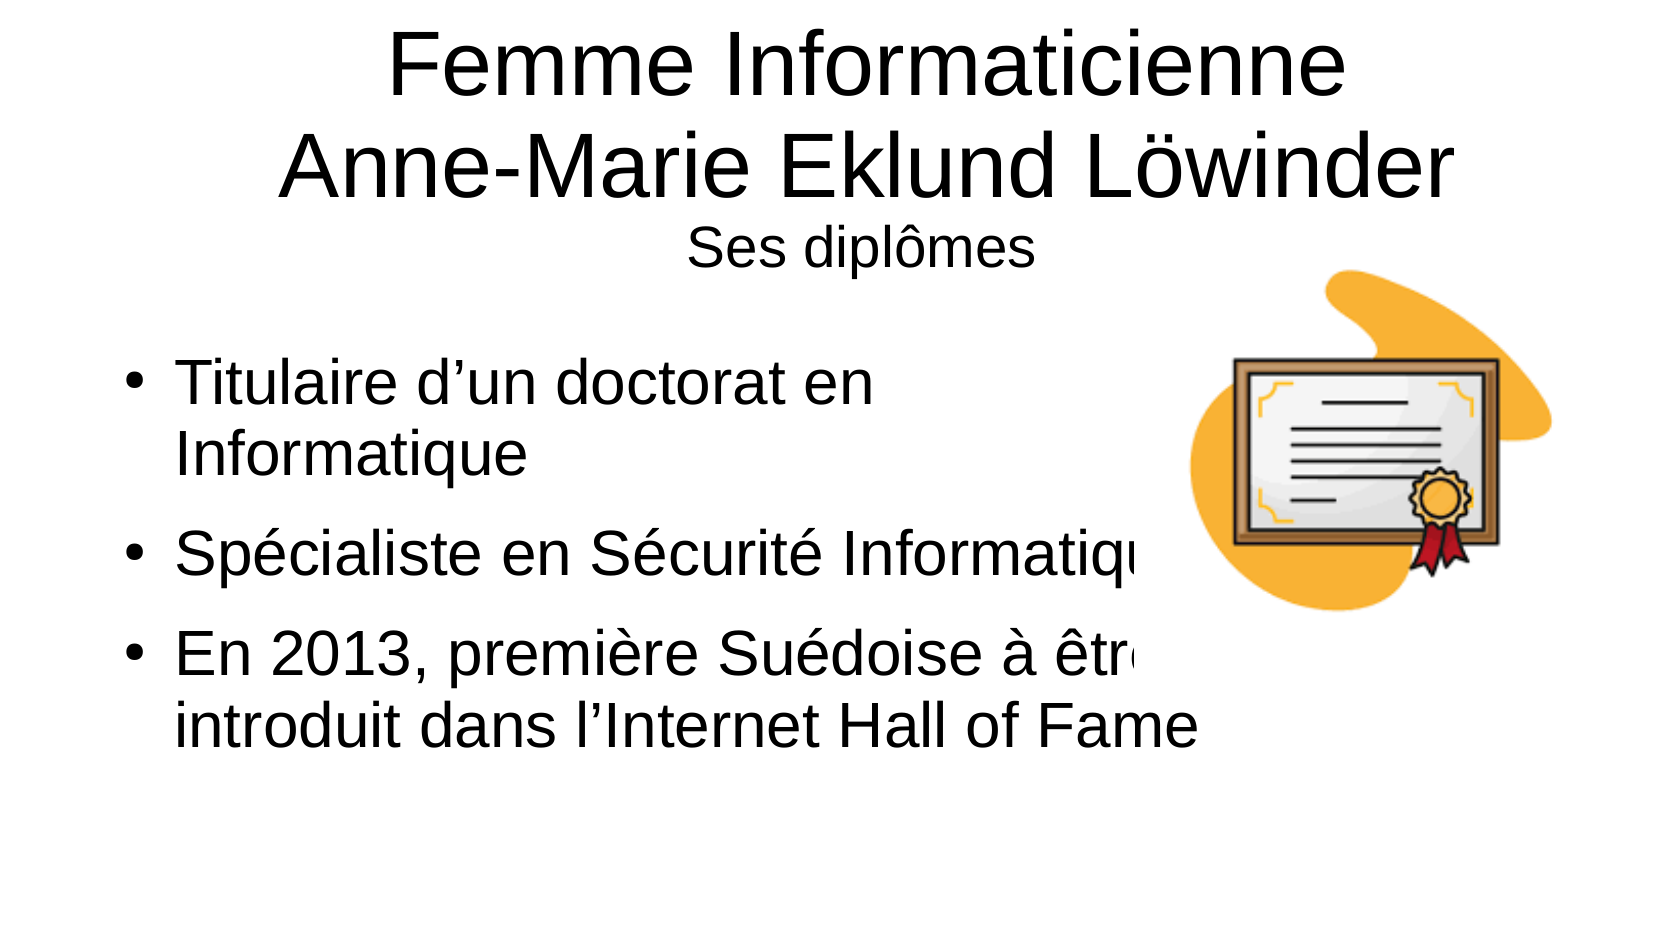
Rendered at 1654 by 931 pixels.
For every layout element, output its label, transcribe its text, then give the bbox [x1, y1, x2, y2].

title Ses diplômes [118, 169, 1607, 325]
list Titulaire d’un doctorat en Informatique Spécialiste en Sécurité Informatique En 2013, première Suédoise à être introduit dans l’Internet Hall of Fame [106, 346, 1241, 886]
picture [1134, 217, 1595, 678]
title Femme Informaticienne Anne-Marie Eklund Löwinder [123, 12, 1613, 218]
